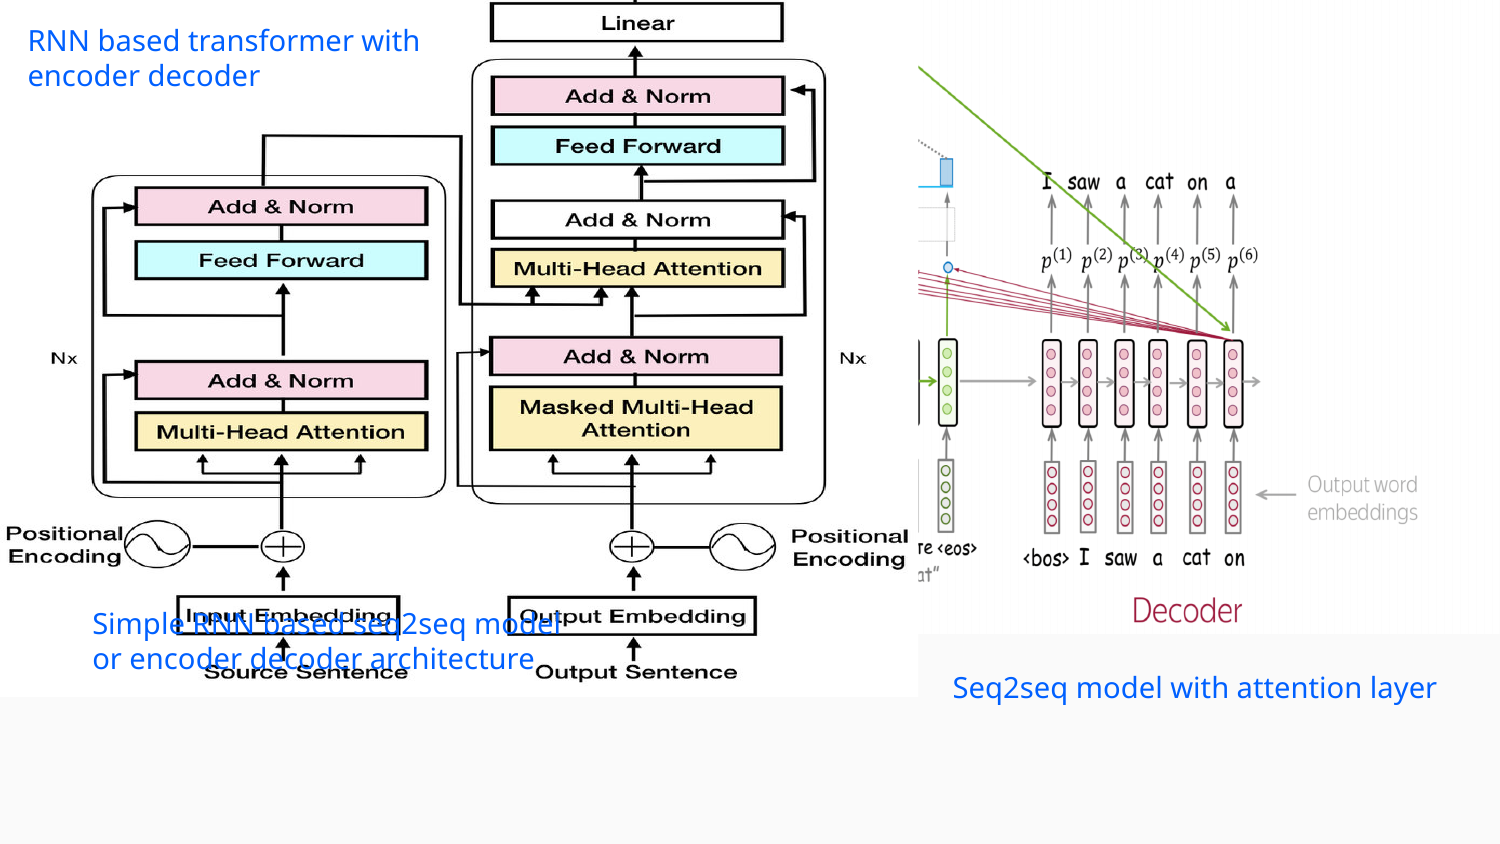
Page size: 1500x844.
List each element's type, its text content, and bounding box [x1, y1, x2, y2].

text_box Simple RNN based seq2seq model or encoder decoder architecture [77, 590, 584, 691]
picture [0, 0, 1500, 697]
text_box RNN based transformer with encoder decoder [12, 7, 443, 108]
text_box Seq2seq model with attention layer [937, 653, 1500, 719]
